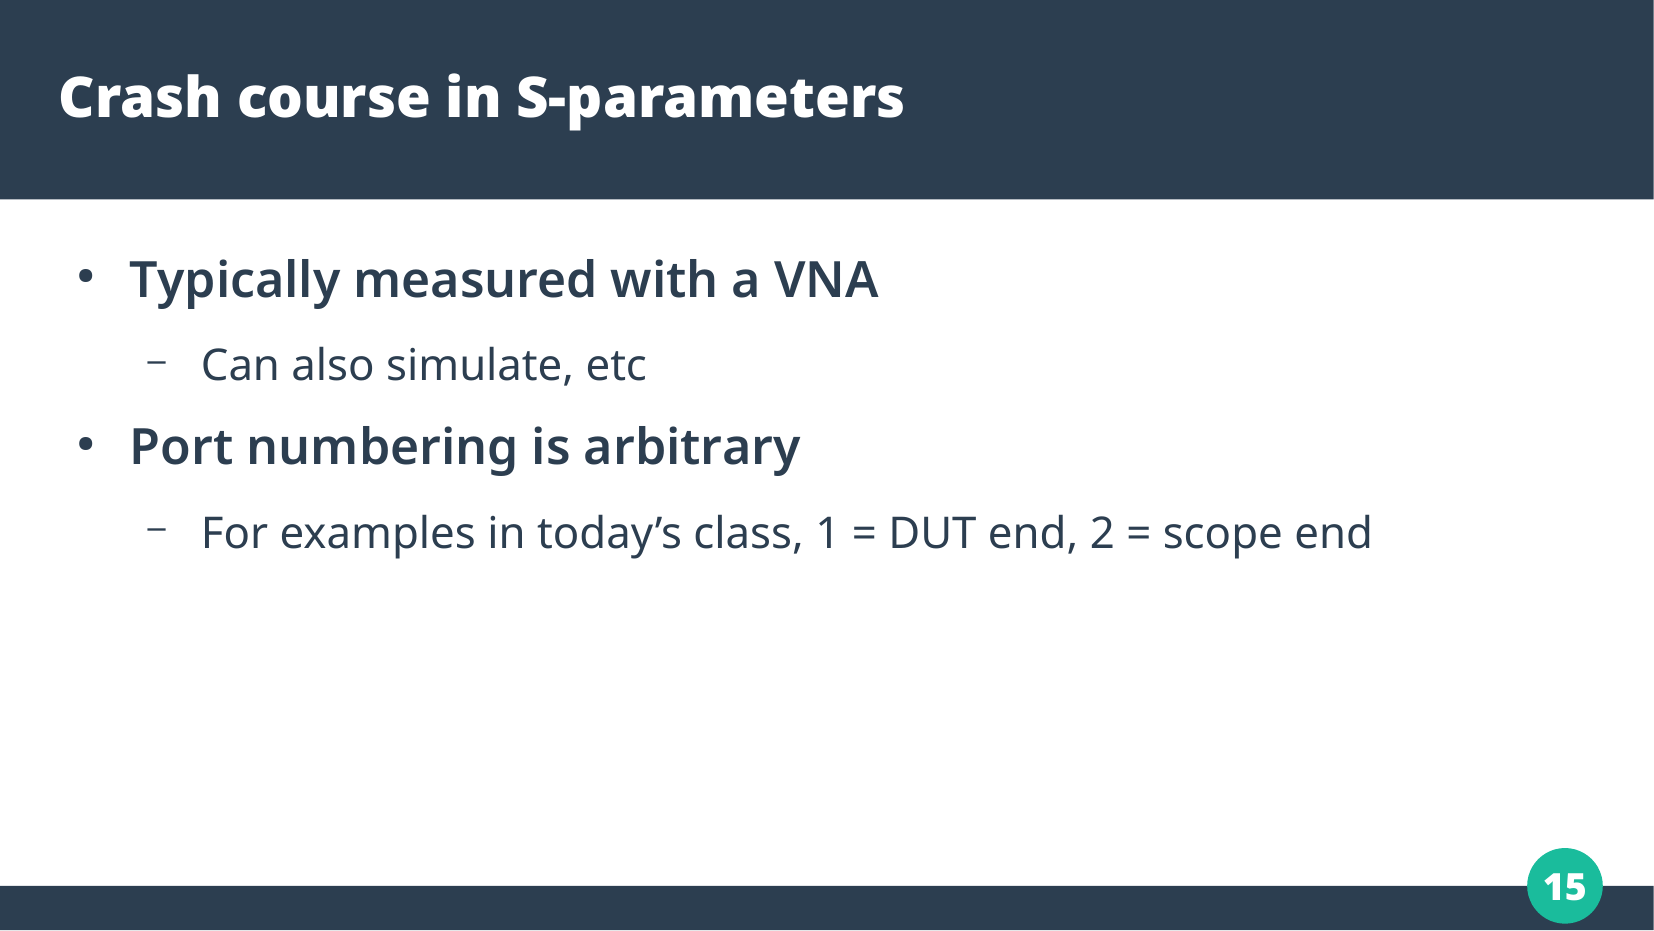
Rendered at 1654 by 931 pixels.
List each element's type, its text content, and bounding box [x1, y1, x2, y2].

list Typically measured with a VNA Can also simulate, etc Port numbering is arbitrary For examples in today’s class, 1 = DUT end, 2 = scope end [59, 243, 1595, 864]
title Crash course in S-parameters [59, 37, 1595, 155]
